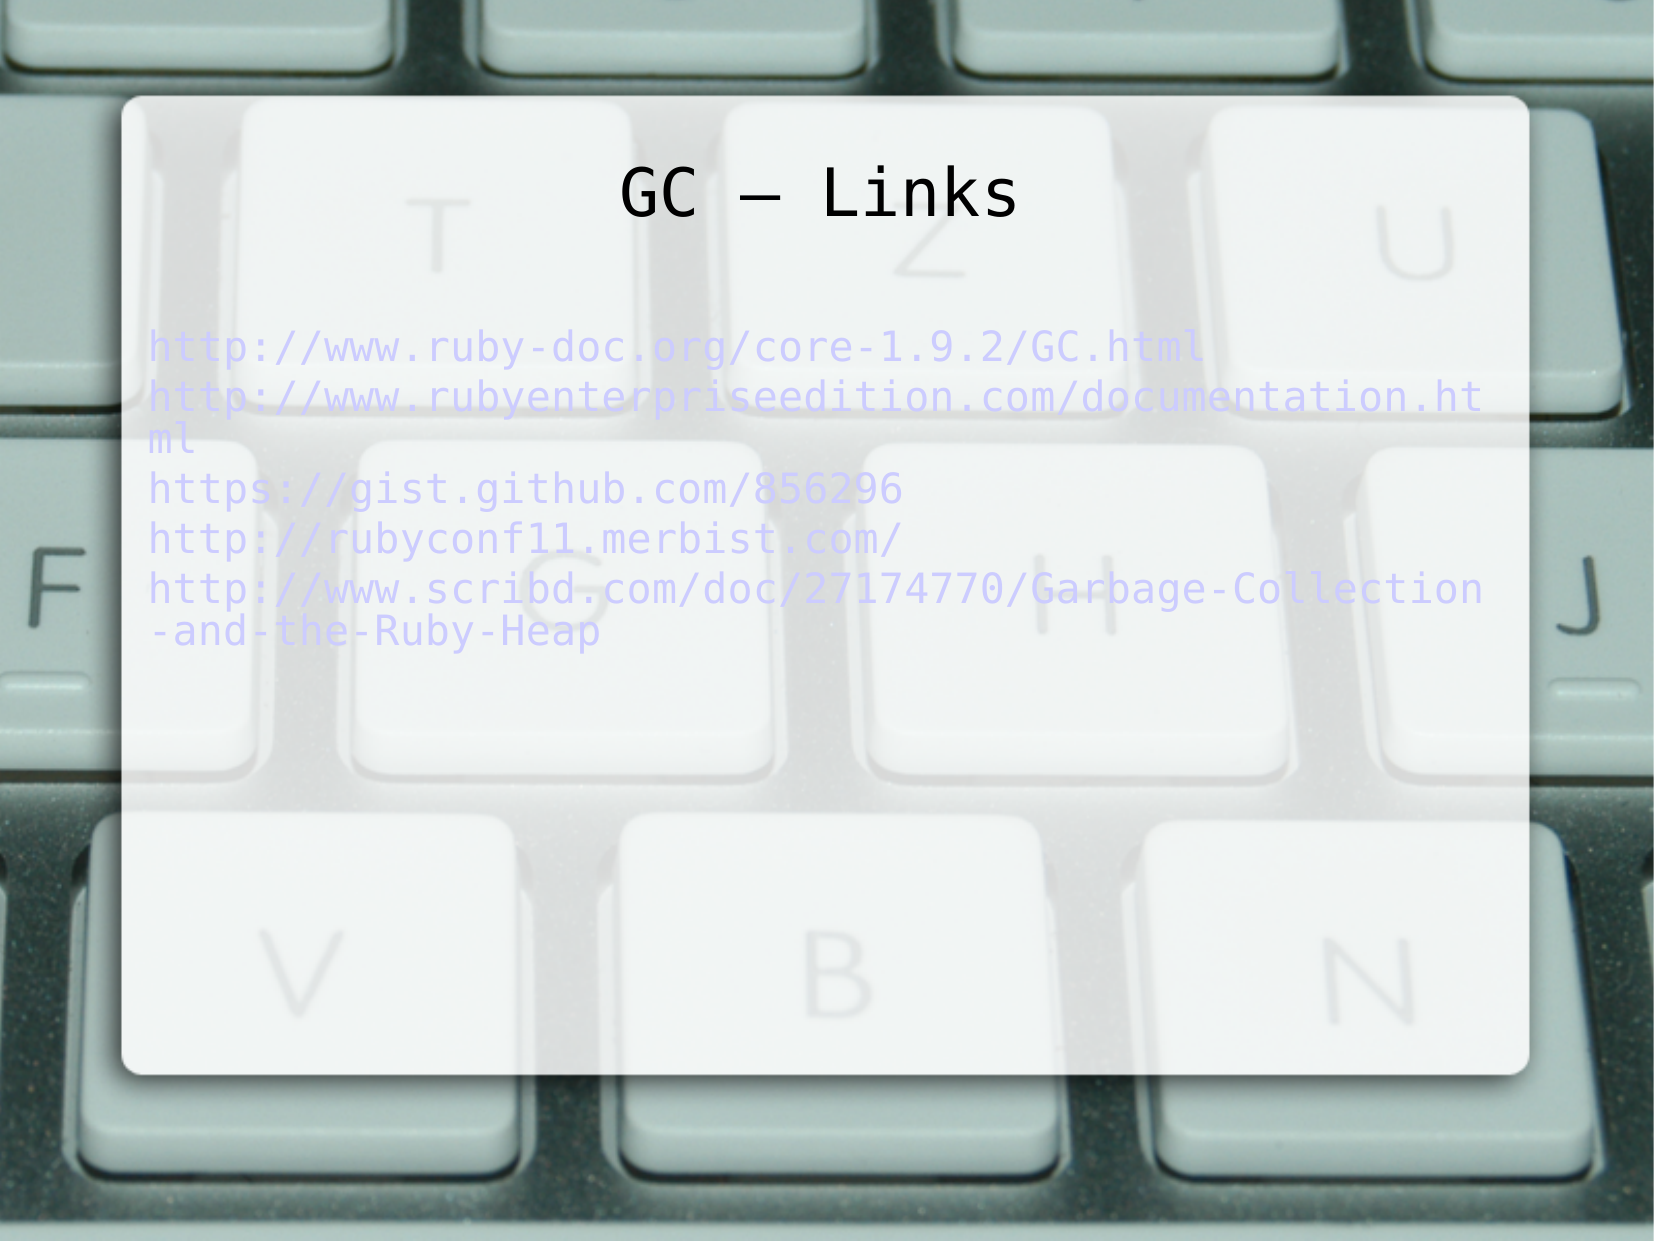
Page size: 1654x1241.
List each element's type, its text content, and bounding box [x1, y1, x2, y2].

picture [0, 0, 1654, 1241]
title GC – Links [135, 117, 1506, 271]
list http://www.ruby-doc.org/core-1.9.2/GC.html http://www.rubyenterpriseedition.com/documentation.html https://gist.github.com/856296 http://rubyconf11.merbist.com/ http://www.scribd.com/doc/27174770/Garbage-Collection-and-the-Ruby-Heap [147, 315, 1506, 1066]
